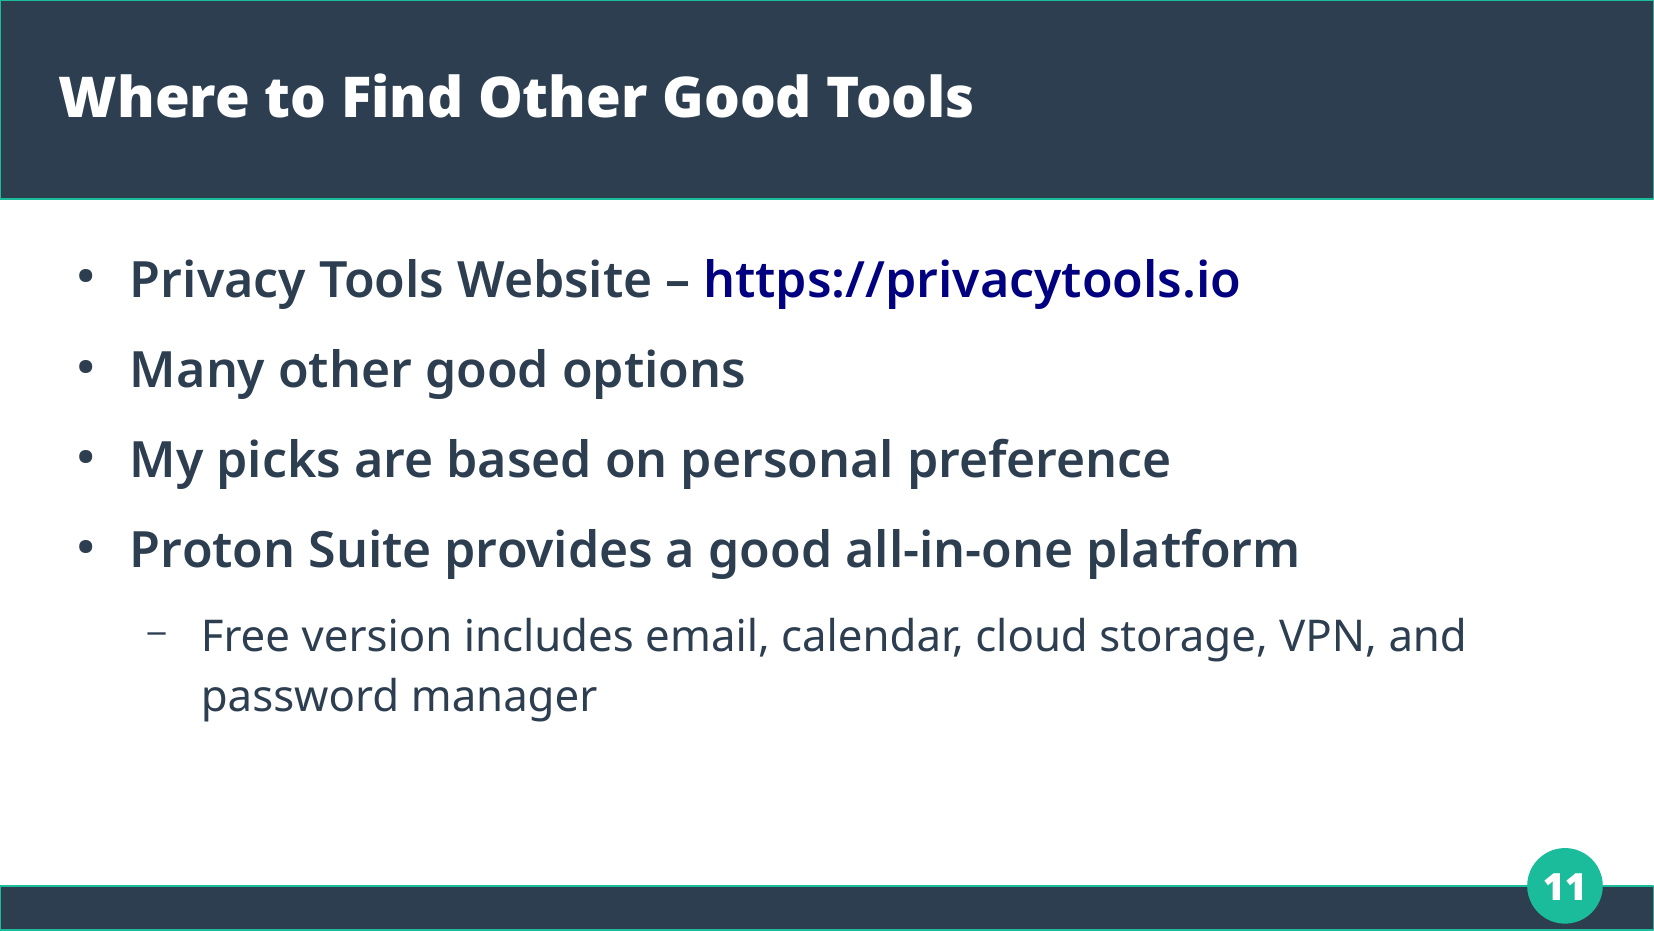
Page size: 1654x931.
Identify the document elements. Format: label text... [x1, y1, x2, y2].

title Where to Find Other Good Tools [59, 37, 1595, 155]
list Privacy Tools Website – https://privacytools.io Many other good options My picks are based on personal preference Proton Suite provides a good all-in-one platform Free version includes email, calendar, cloud storage, VPN, and password manager [59, 243, 1595, 864]
